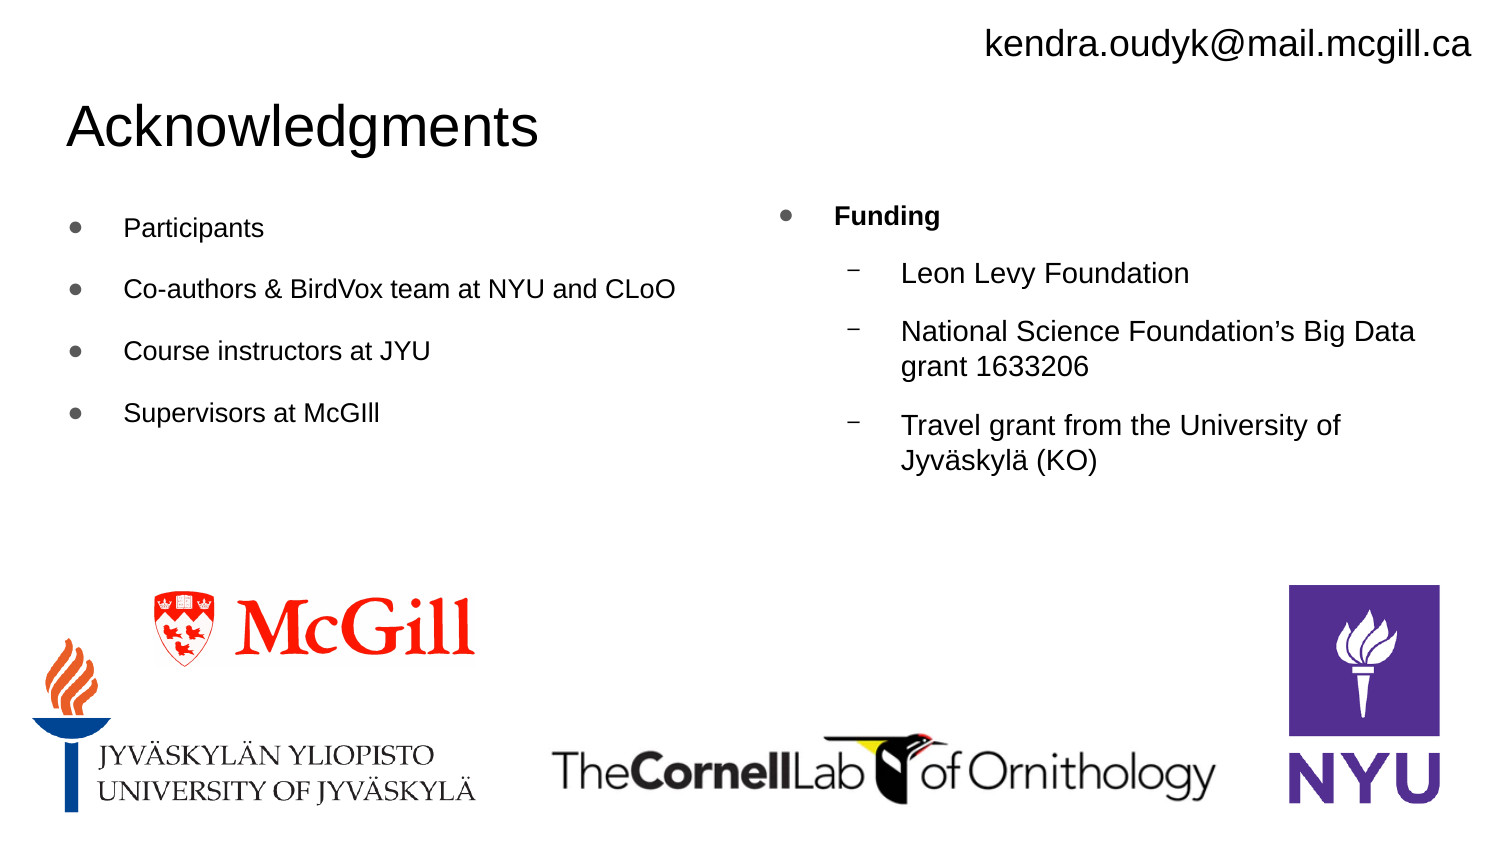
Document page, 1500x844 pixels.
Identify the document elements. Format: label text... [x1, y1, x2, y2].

picture [1257, 585, 1476, 804]
list Participants Co-authors & BirdVox team at NYU and CLoO Course instructors at JYU Supervisors at McGIll [33, 194, 792, 710]
text_box kendra.oudyk@mail.mcgill.ca [969, 15, 1500, 115]
list Funding Leon Levy Foundation National Science Foundation’s Big Data grant 1633206 Travel grant from the University of Jyväskylä (KO) [744, 183, 1477, 626]
title Acknowledgments [51, 72, 1449, 167]
picture [32, 591, 1247, 827]
